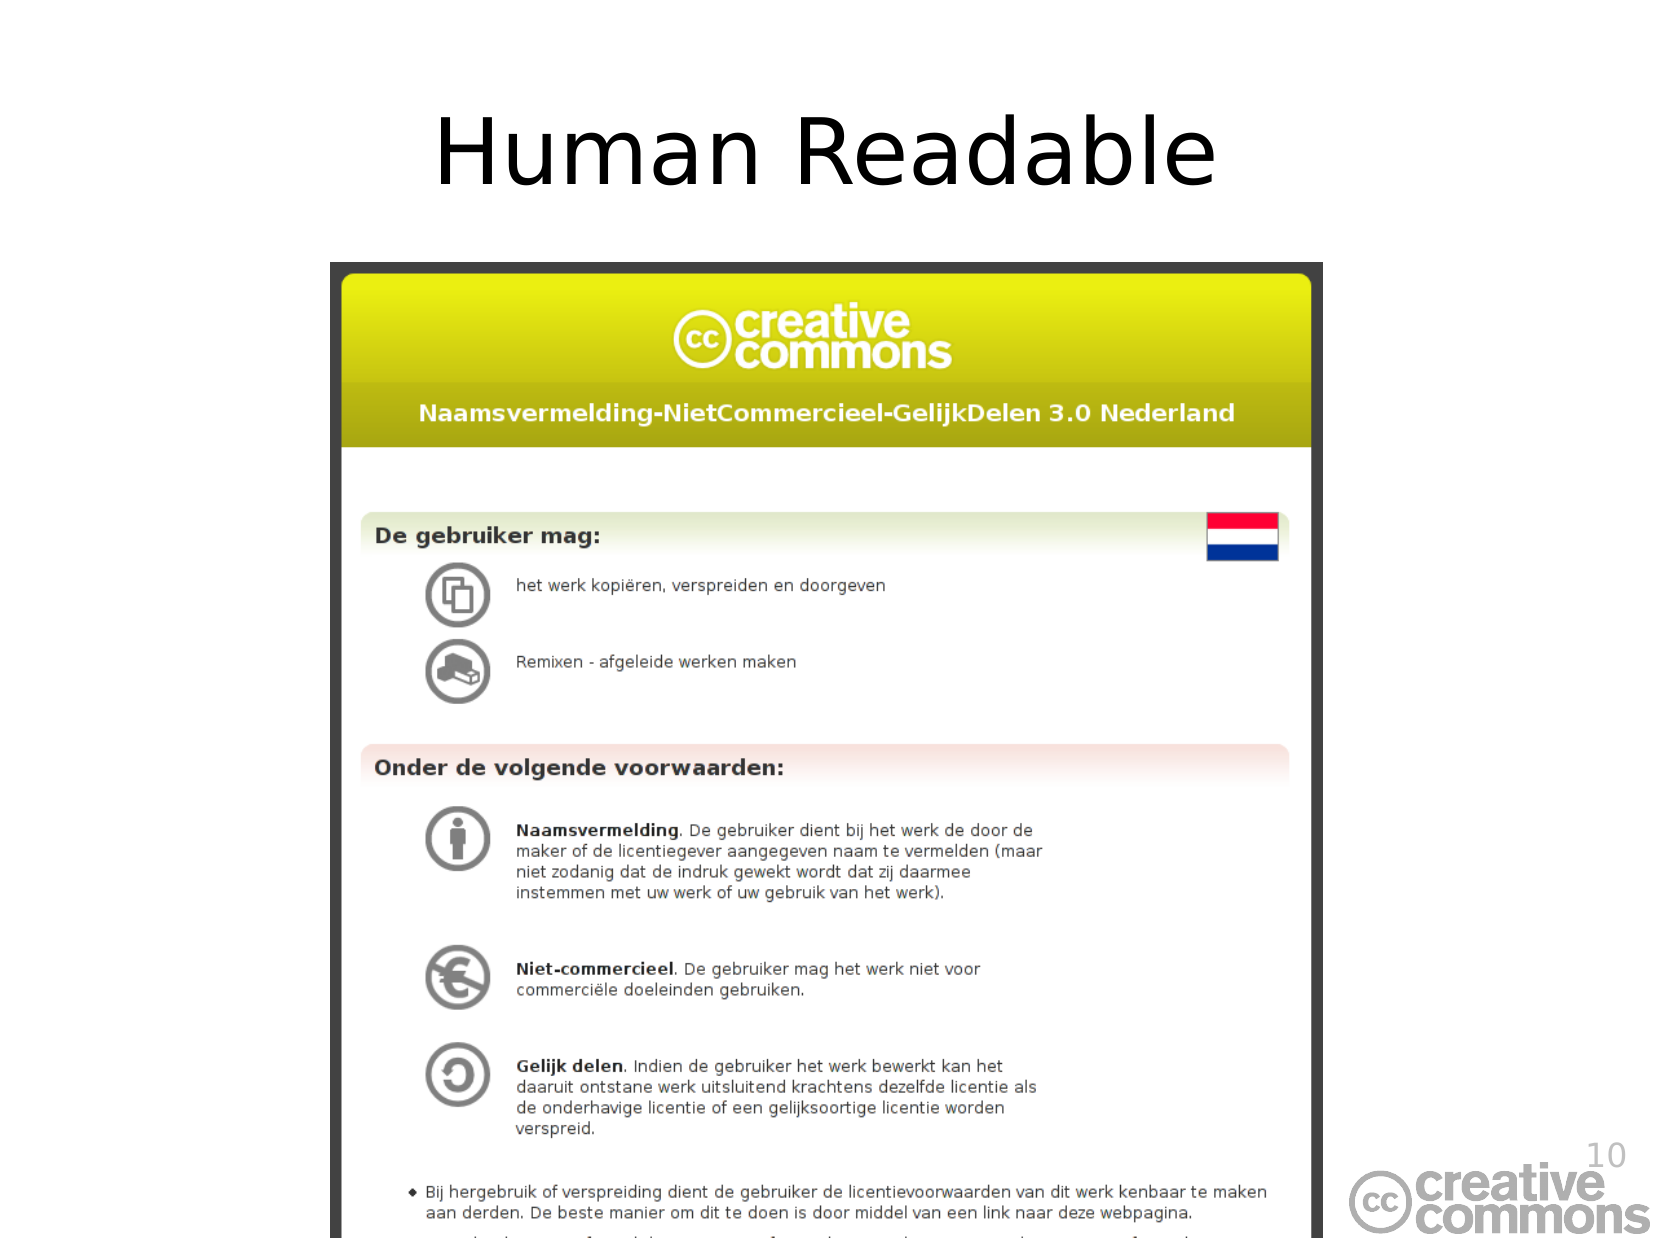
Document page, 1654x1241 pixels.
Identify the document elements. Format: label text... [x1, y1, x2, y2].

picture [1349, 1162, 1650, 1234]
title Human Readable [82, 49, 1571, 257]
picture [330, 262, 1323, 1238]
